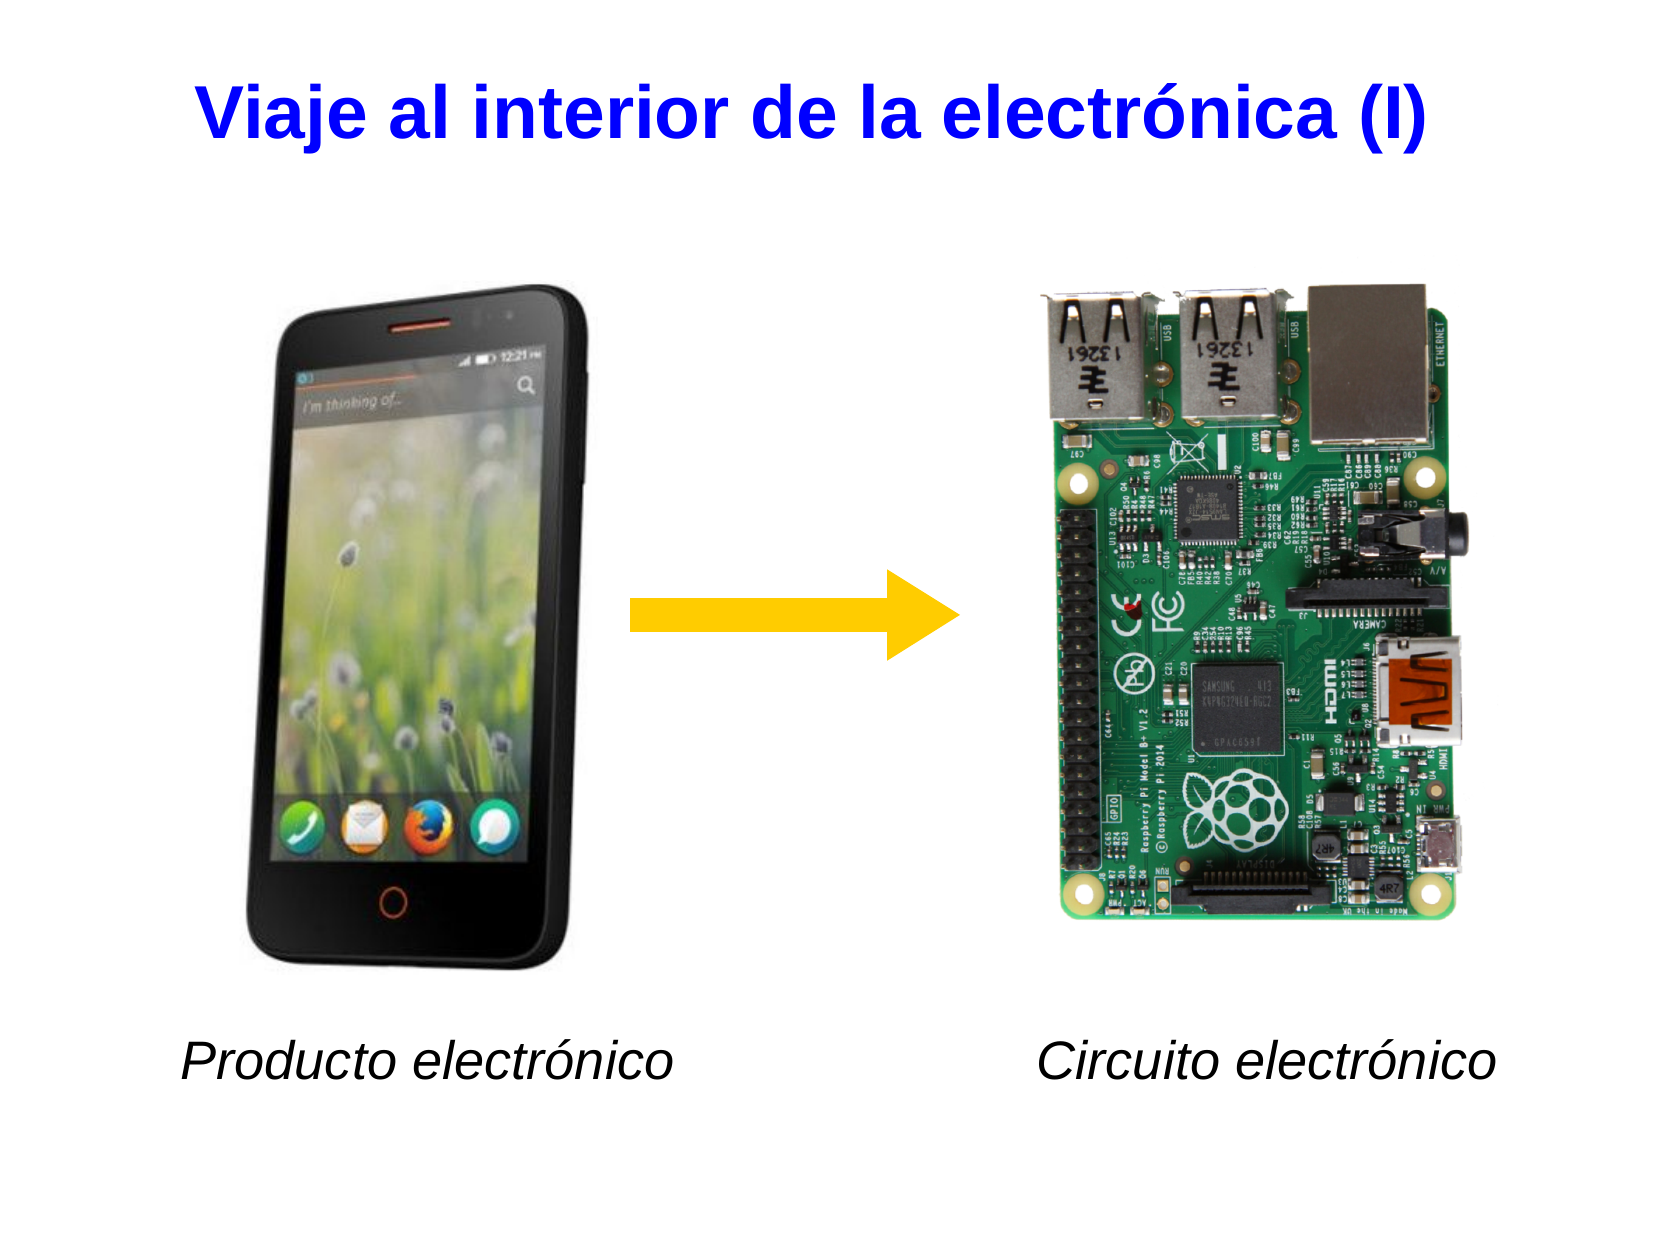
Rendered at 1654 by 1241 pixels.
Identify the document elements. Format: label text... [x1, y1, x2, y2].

text_box Producto electrónico [165, 1026, 691, 1096]
picture [237, 280, 601, 976]
picture [1020, 255, 1500, 963]
text_box Viaje al interior de la electrónica (I) [64, 59, 1561, 166]
text_box Circuito electrónico [1005, 1026, 1531, 1096]
